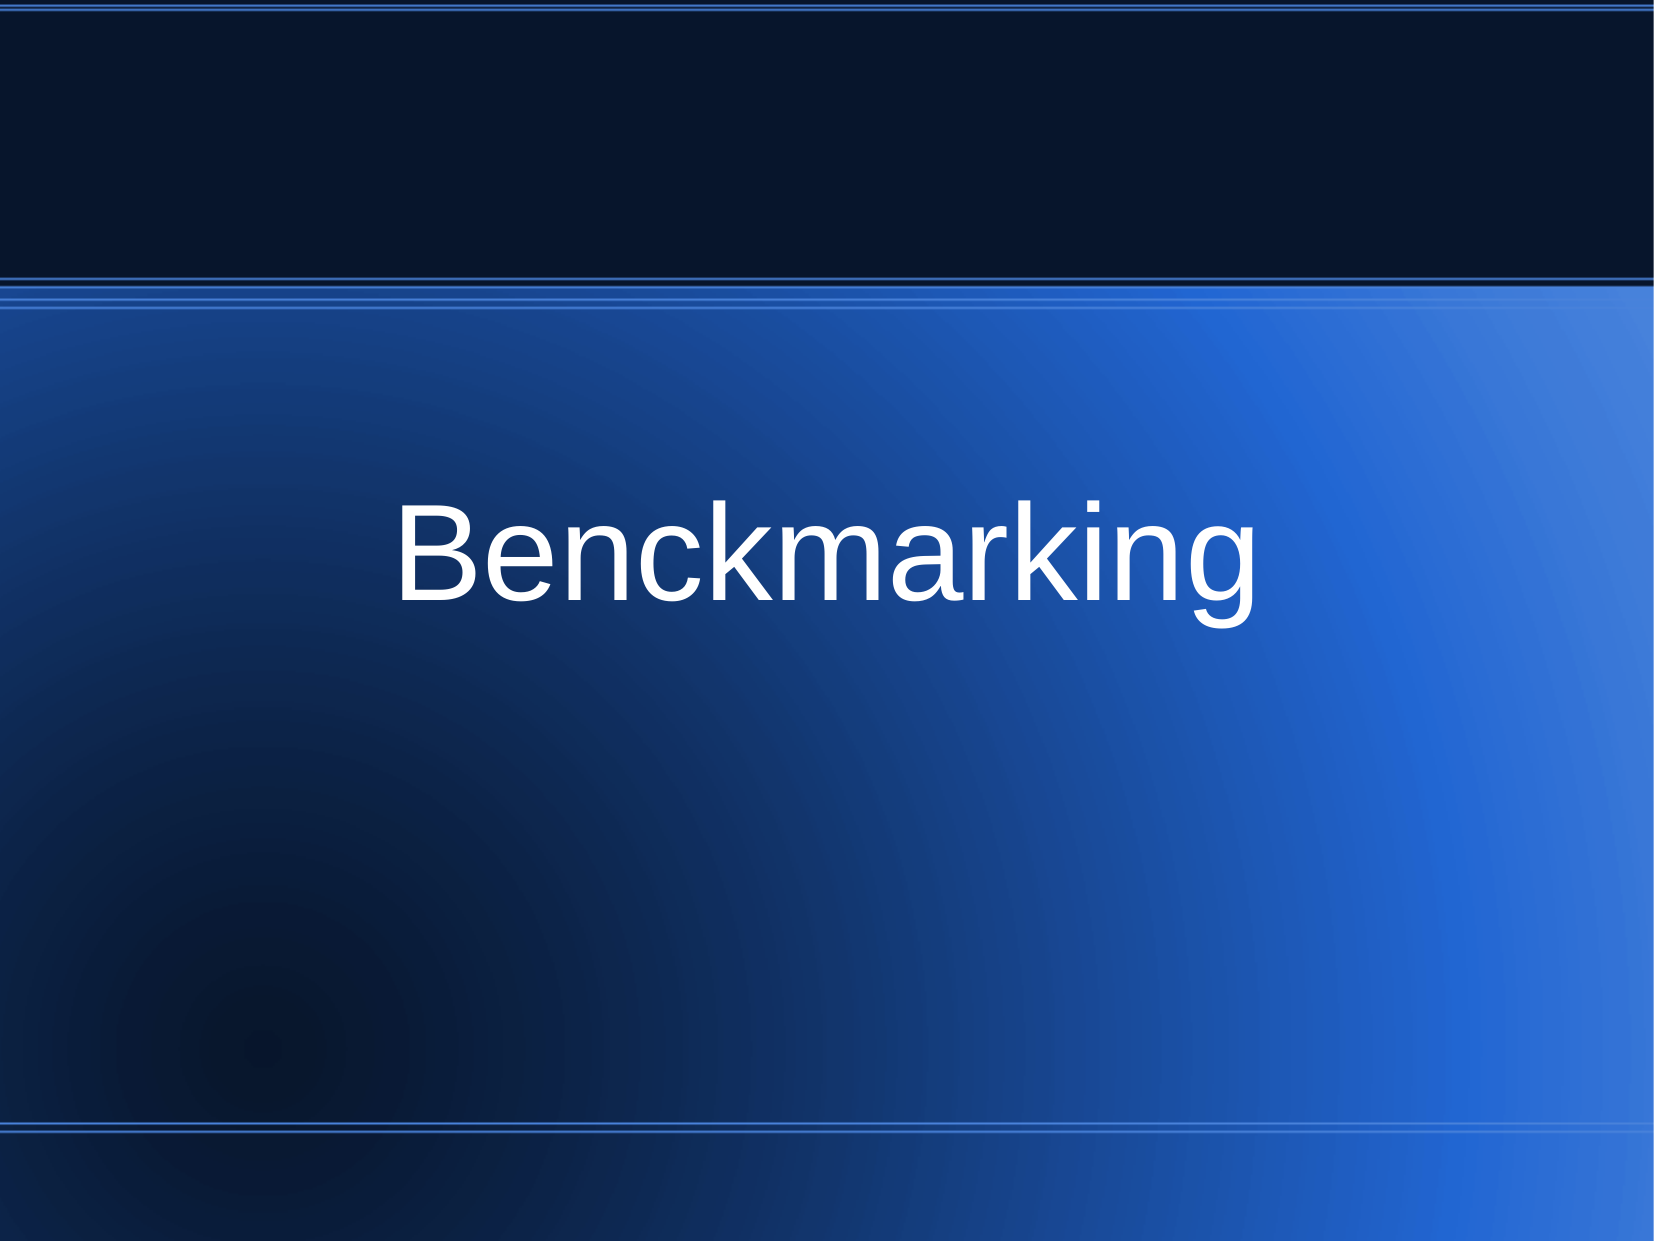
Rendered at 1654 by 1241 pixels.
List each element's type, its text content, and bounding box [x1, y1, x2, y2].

subtitle Benckmarking [82, 56, 1571, 1050]
picture [0, 0, 1654, 1241]
